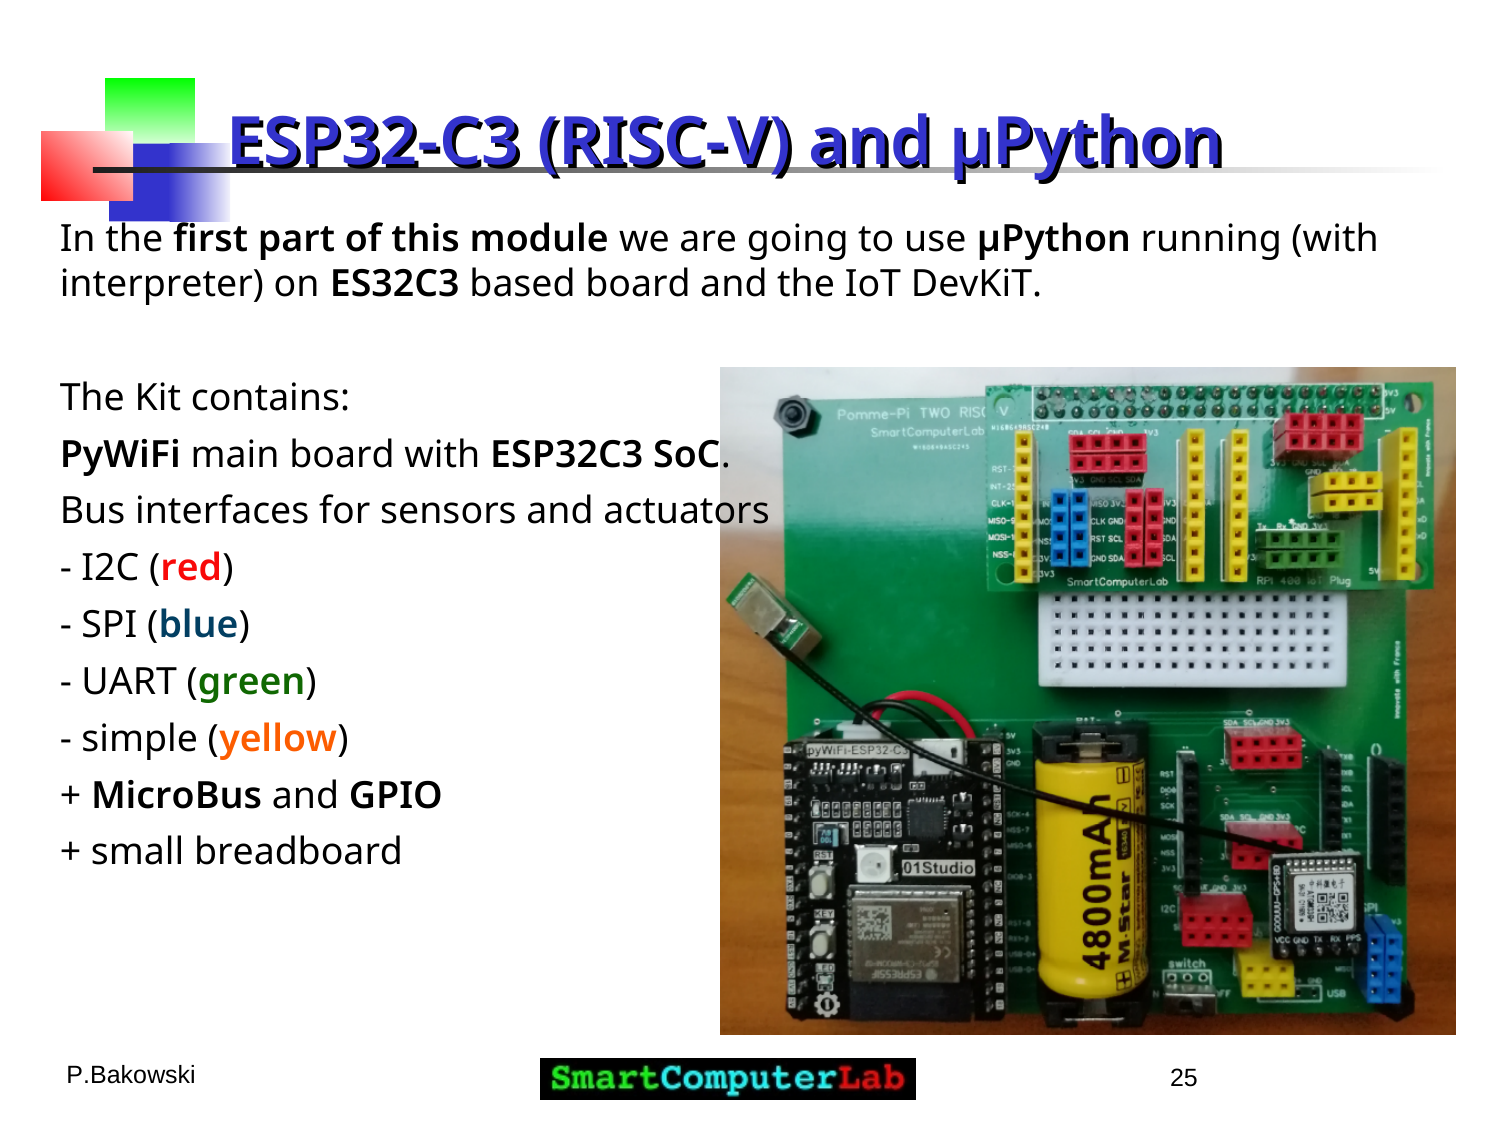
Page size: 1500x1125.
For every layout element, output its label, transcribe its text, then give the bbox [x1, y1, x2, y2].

text_box In the first part of this module we are going to use µPython running (with interpreter) on ES32C3 based board and the IoT DevKiT. The Kit contains: PyWiFi main board with ESP32C3 SoC. Bus interfaces for sensors and actuators - I2C (red) - SPI (blue) - UART (green) - simple (yellow) + MicroBus and GPIO + small breadboard [45, 206, 1411, 976]
title ESP32-C3 (RISC-V) and µPython [130, 10, 1321, 186]
picture [720, 367, 1456, 1036]
picture [540, 1058, 916, 1100]
